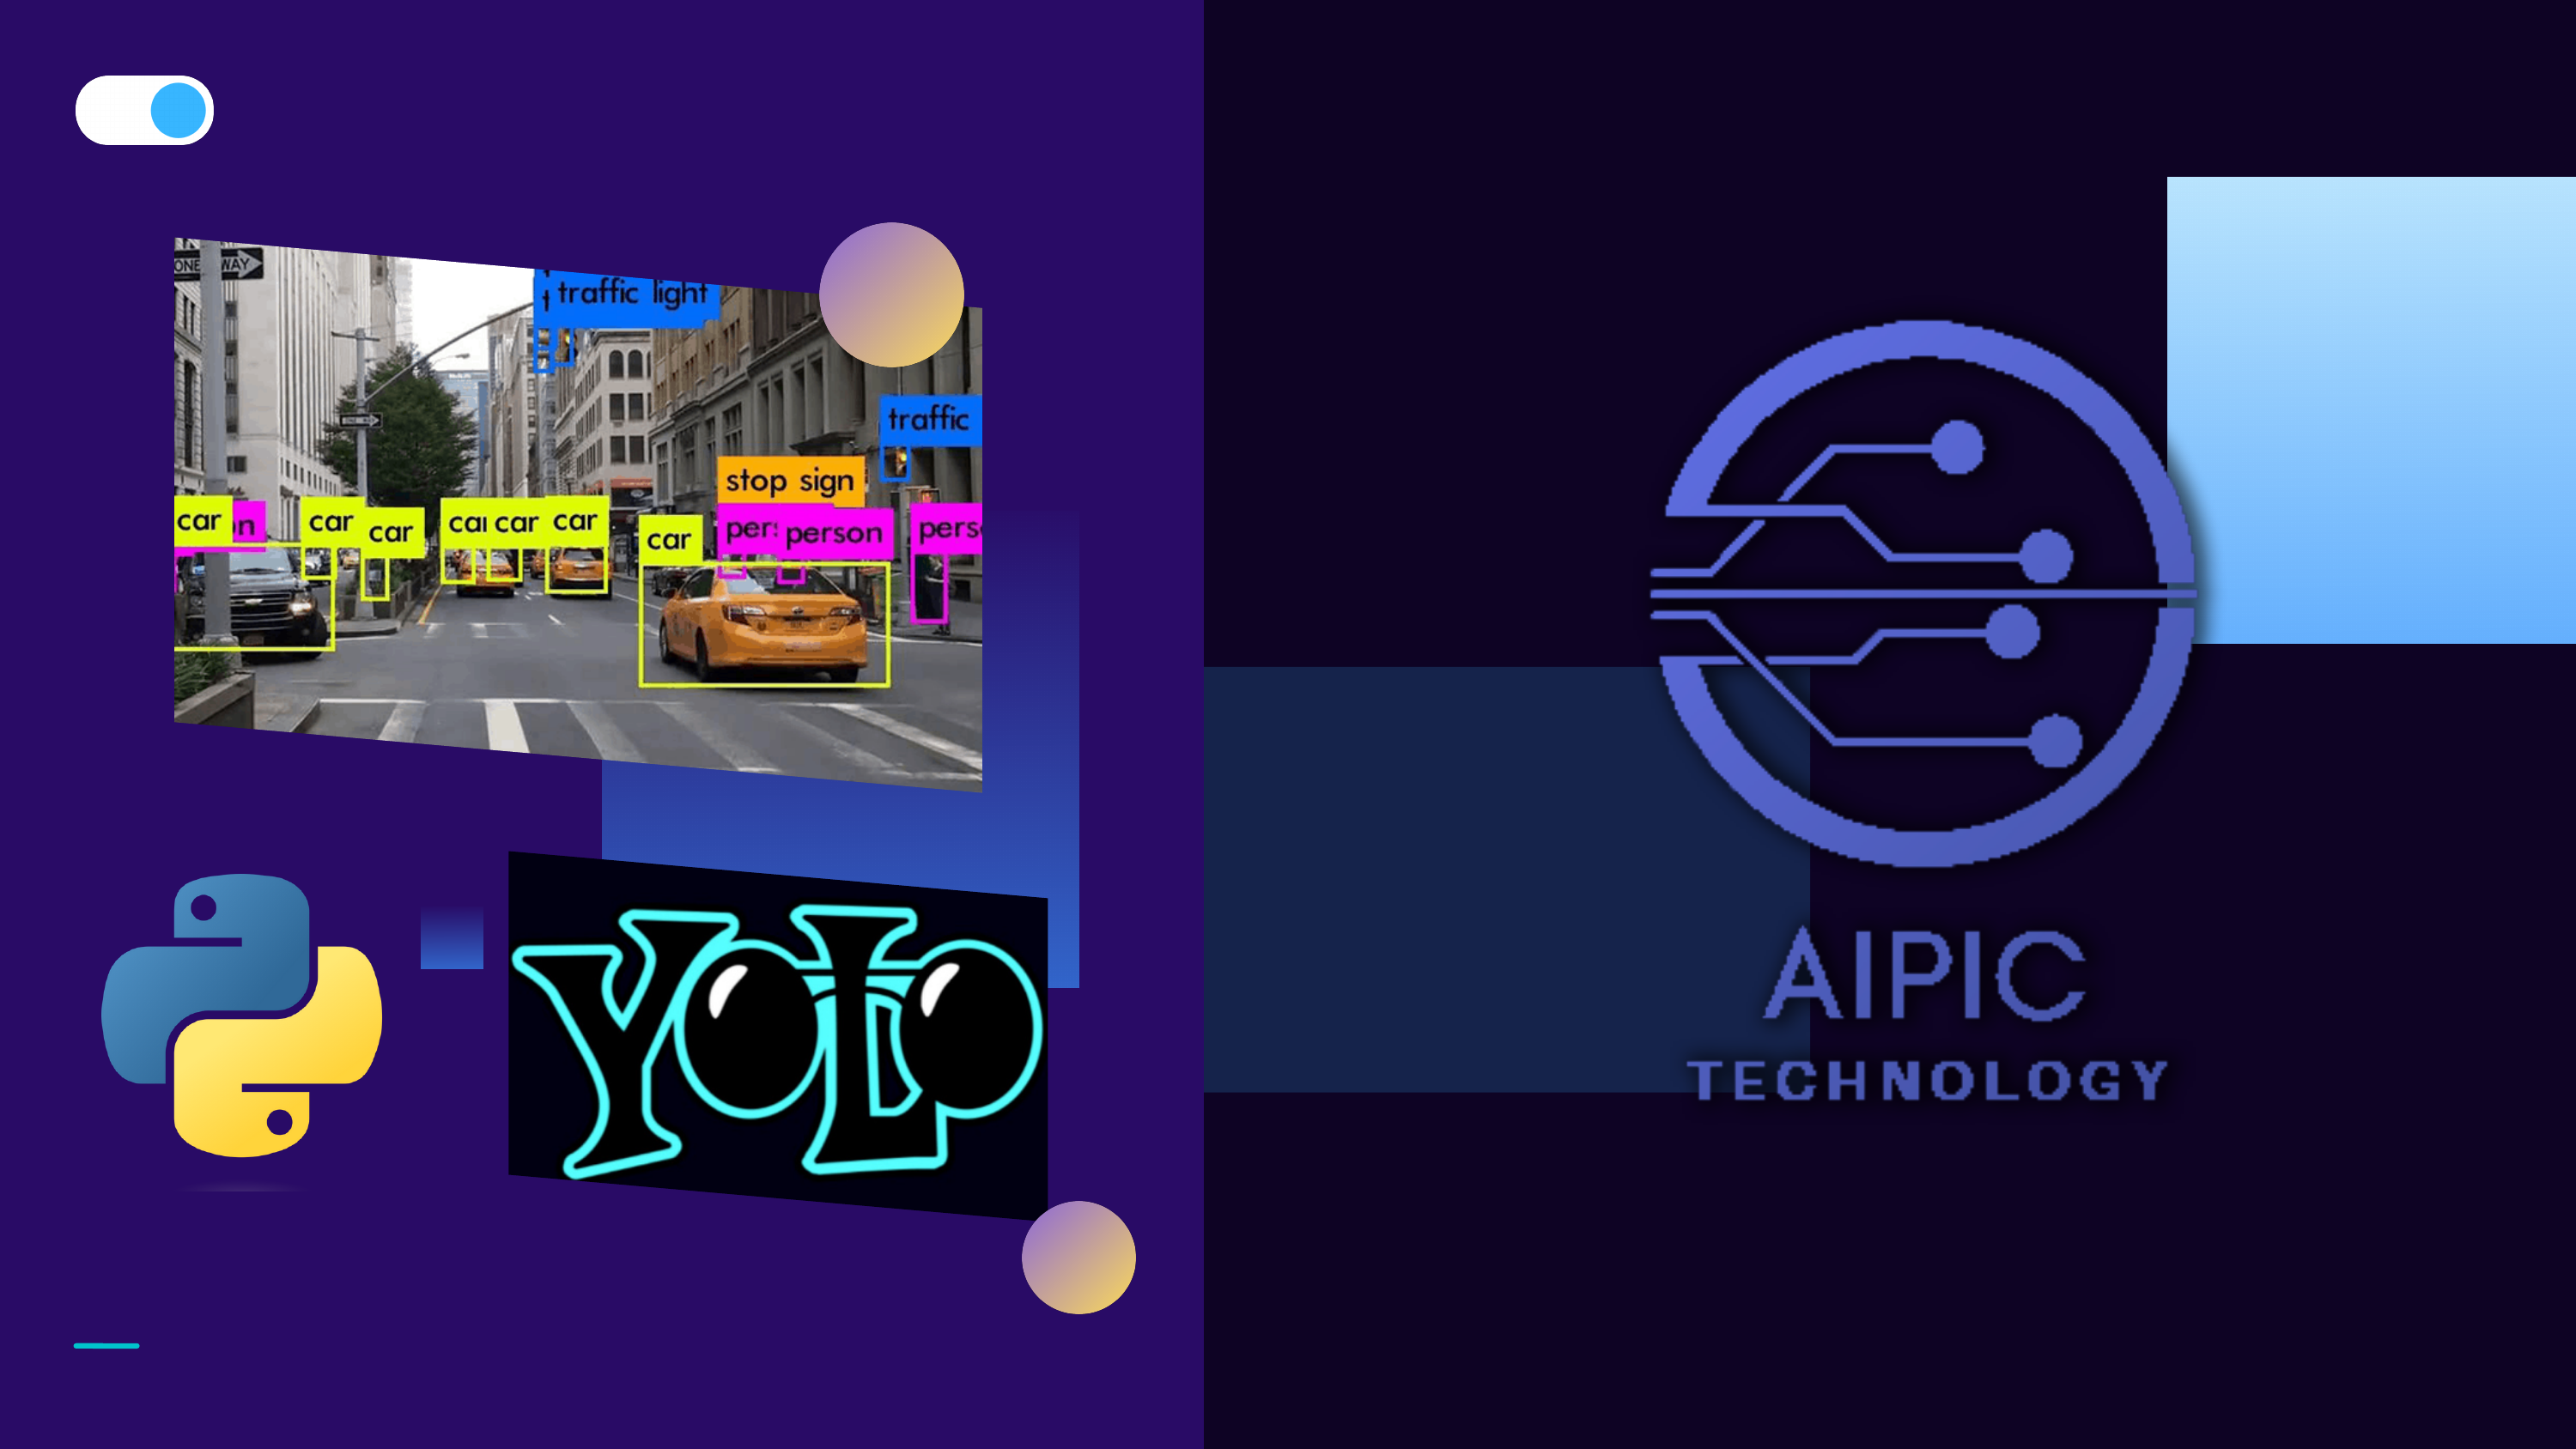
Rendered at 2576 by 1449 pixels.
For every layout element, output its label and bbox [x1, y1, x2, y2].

text_box [174, 237, 982, 793]
text_box [1204, 0, 2576, 1449]
picture [1022, 1201, 1136, 1314]
picture [76, 76, 214, 145]
picture [602, 511, 1079, 988]
picture [819, 222, 964, 368]
picture [101, 874, 392, 1191]
text_box [508, 851, 1048, 1220]
picture [1461, 152, 2576, 1304]
picture [421, 906, 483, 969]
